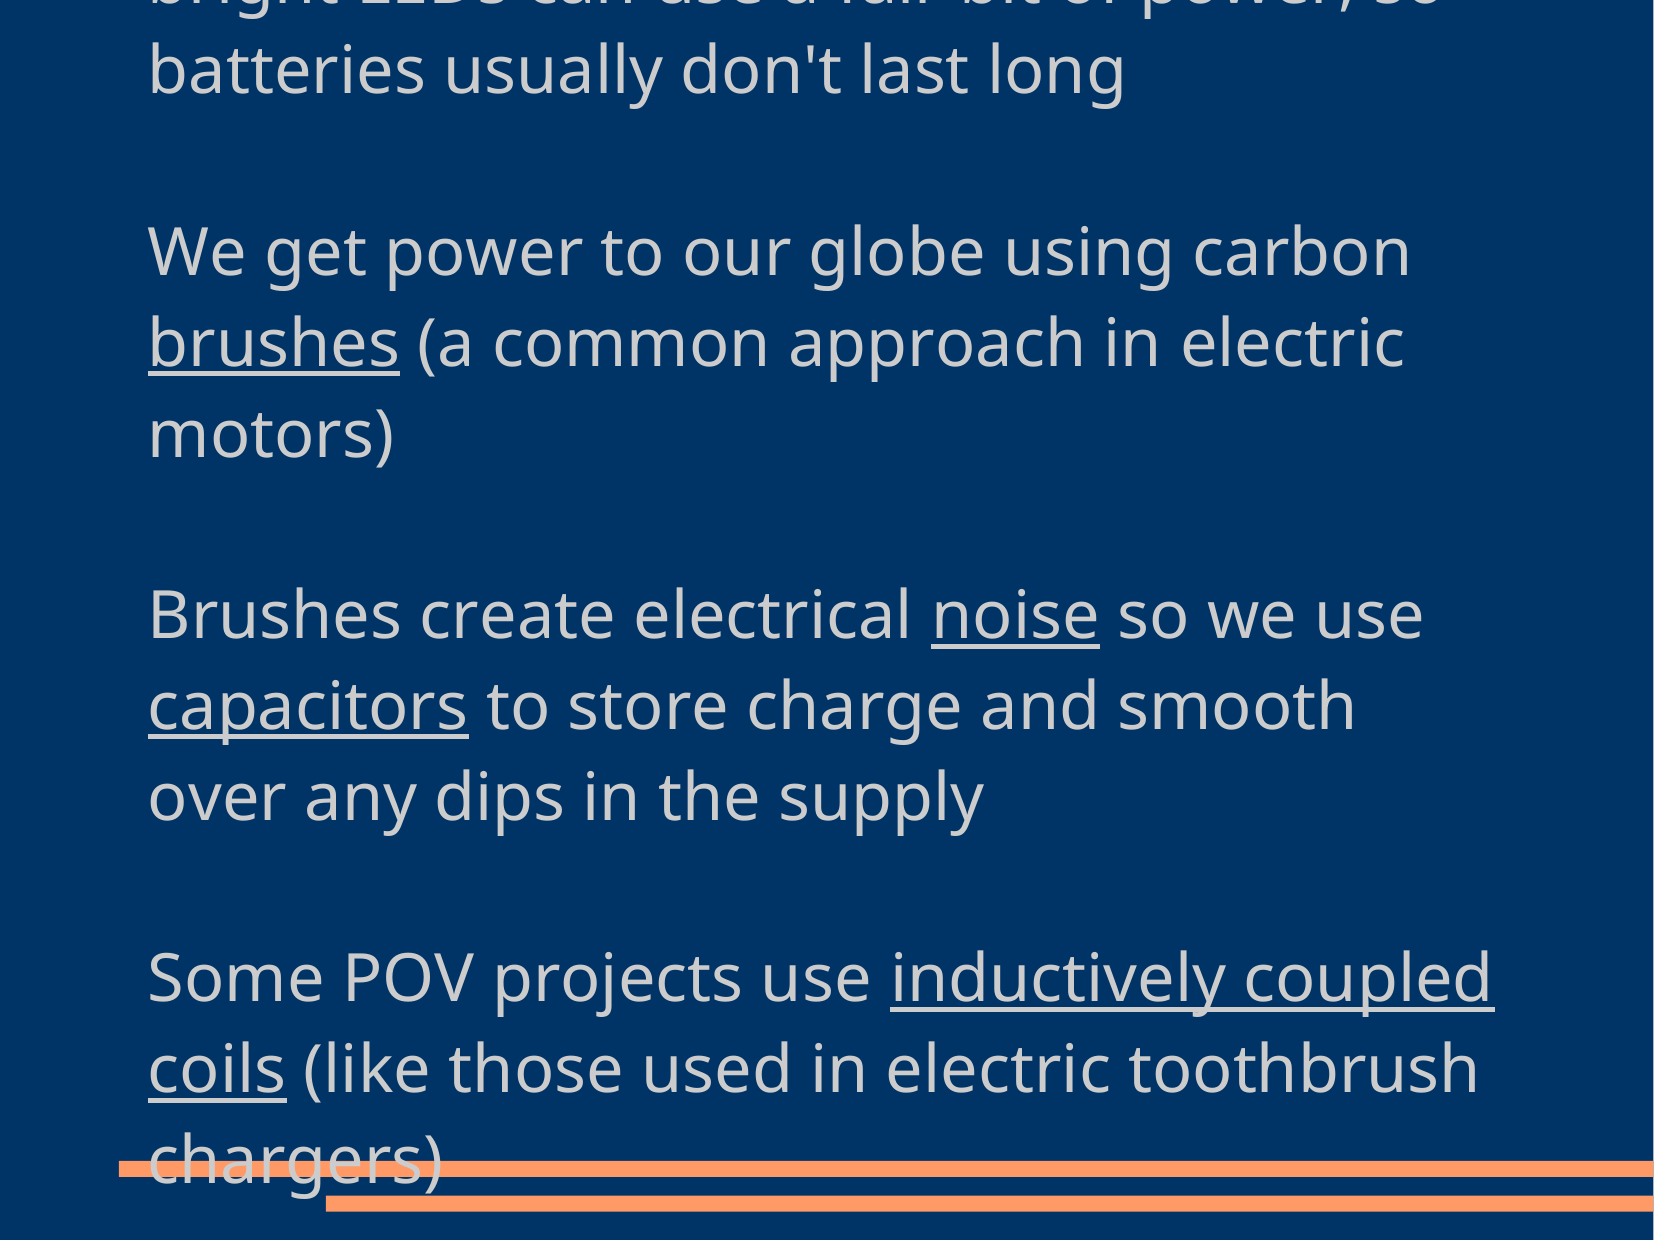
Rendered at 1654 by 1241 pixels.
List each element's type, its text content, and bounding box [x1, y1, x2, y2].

subtitle Power is often the biggest challenge - bright LEDs can use a fair bit of power, so batteries usually don't last long We get power to our globe using carbon brushes (a common approach in electric motors) Brushes create electrical noise so we use capacitors to store charge and smooth over any dips in the supply Some POV projects use inductively coupled coils (like those used in electric toothbrush chargers) [147, 88, 1506, 1241]
